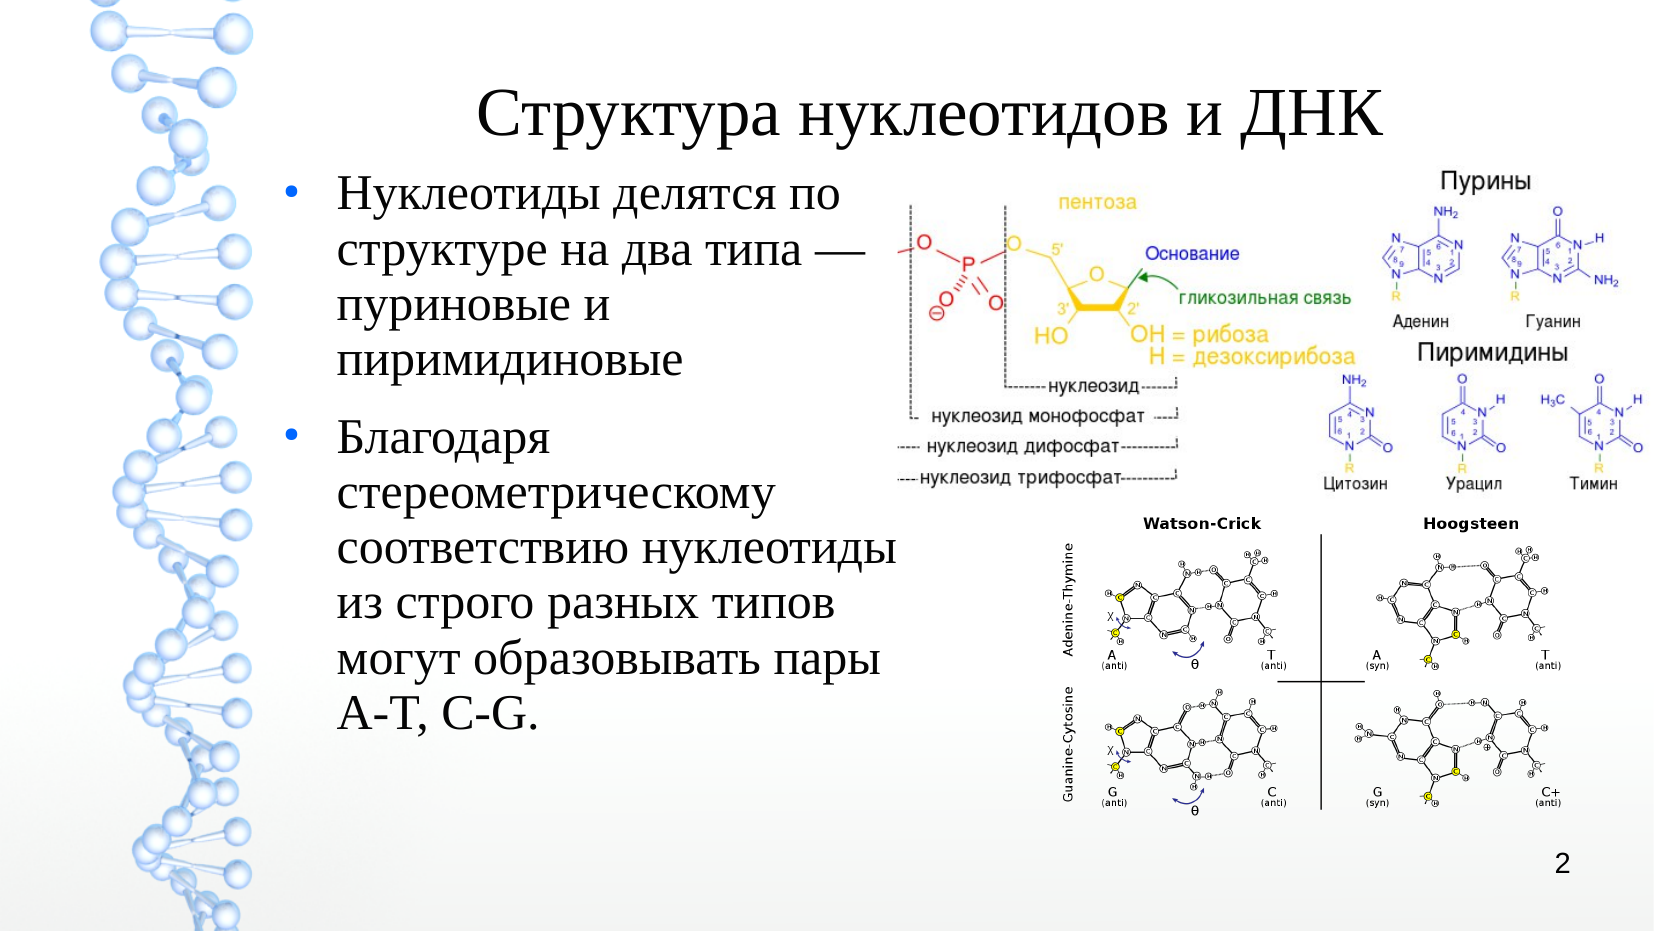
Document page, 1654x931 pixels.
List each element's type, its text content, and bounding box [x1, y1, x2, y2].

title Структура нуклеотидов и ДНК [265, 35, 1595, 189]
list Нуклеотиды делятся по структуре на два типа — пуриновые и пиримидиновые Благодаря стереометрическому соответствию нуклеотиды из строго разных типов могут образовывать пары A-T, C-G. [265, 165, 898, 839]
picture [0, 0, 1654, 931]
